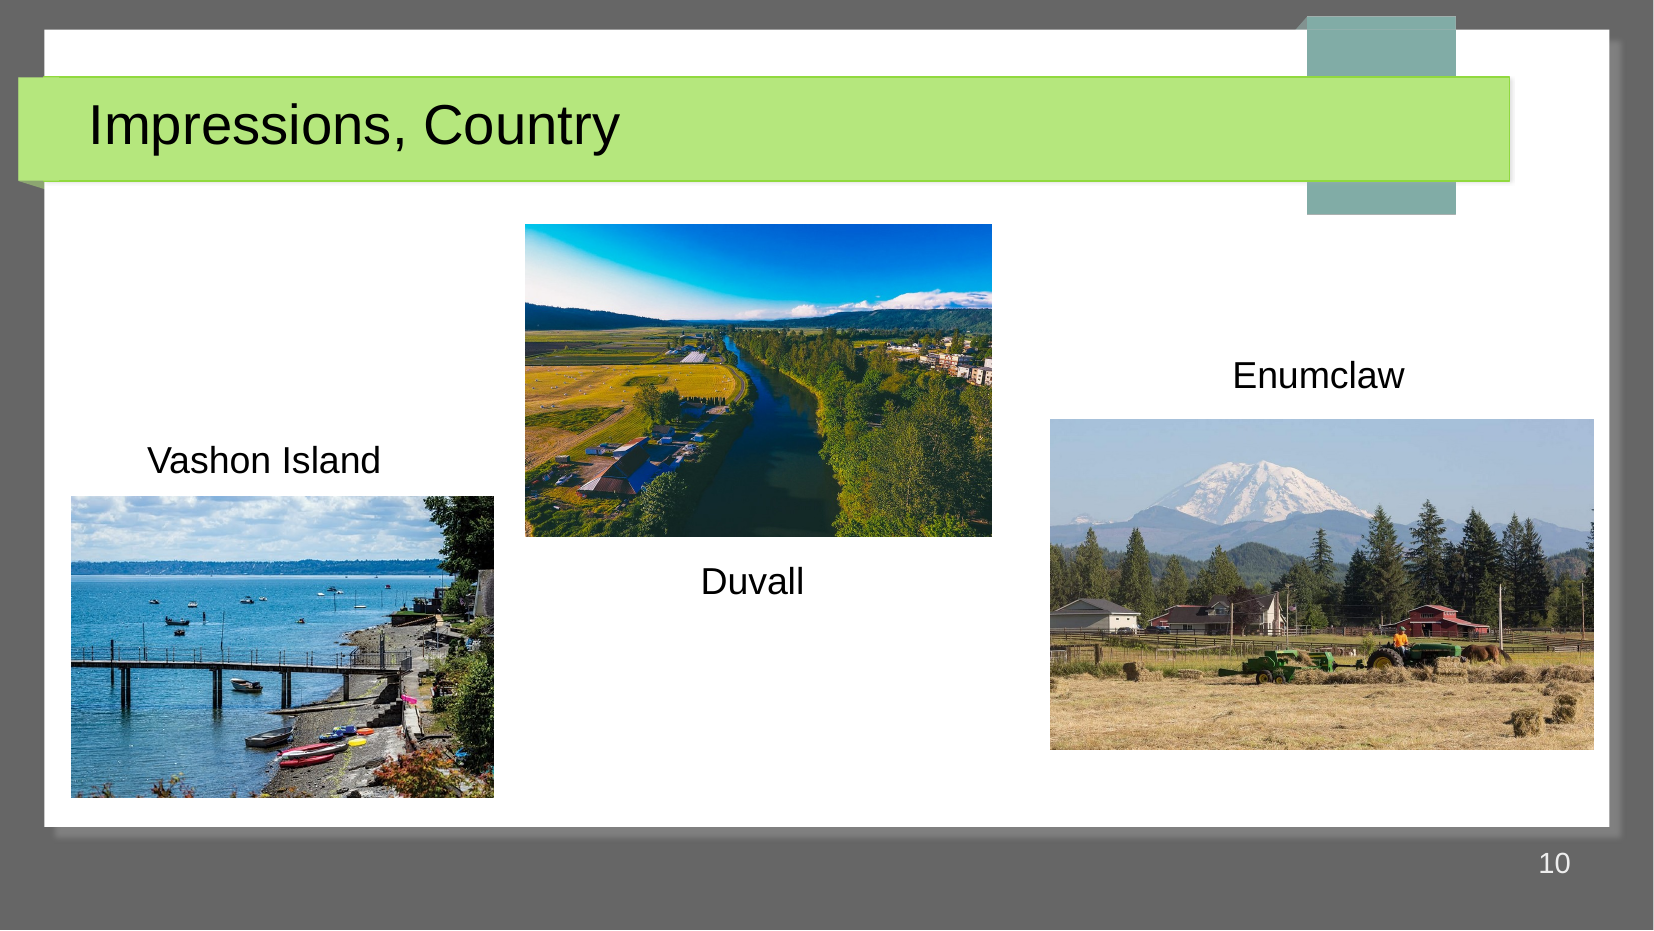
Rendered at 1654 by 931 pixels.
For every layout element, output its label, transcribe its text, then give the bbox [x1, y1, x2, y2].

picture [1050, 419, 1594, 751]
picture [71, 496, 494, 798]
picture [616, 224, 992, 279]
title Impressions, Country [88, 73, 1506, 178]
picture [525, 224, 992, 537]
text_box Enumclaw [1217, 347, 1420, 405]
text_box Vashon Island [132, 432, 397, 489]
text_box Duvall [685, 552, 820, 610]
